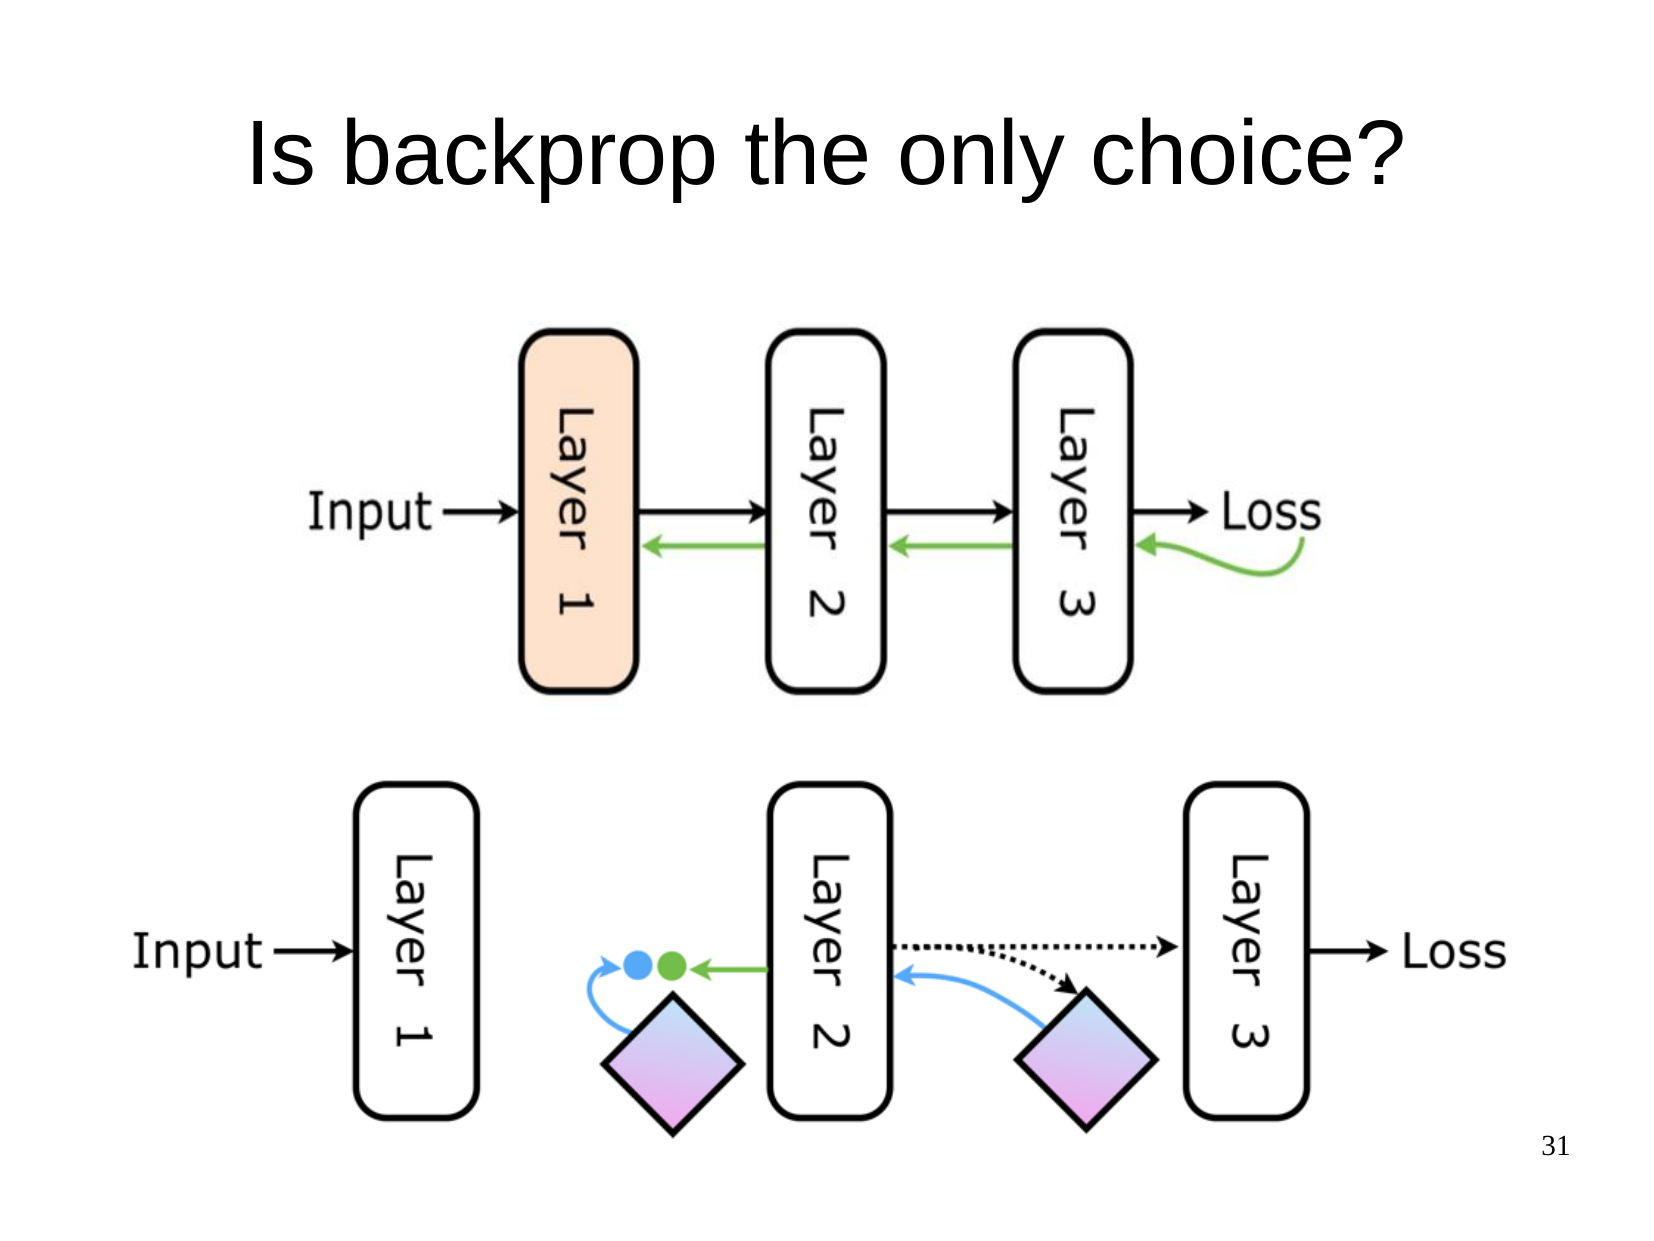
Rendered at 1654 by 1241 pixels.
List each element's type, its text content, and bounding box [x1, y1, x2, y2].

picture [122, 276, 1512, 1139]
title Is backprop the only choice? [82, 49, 1571, 257]
